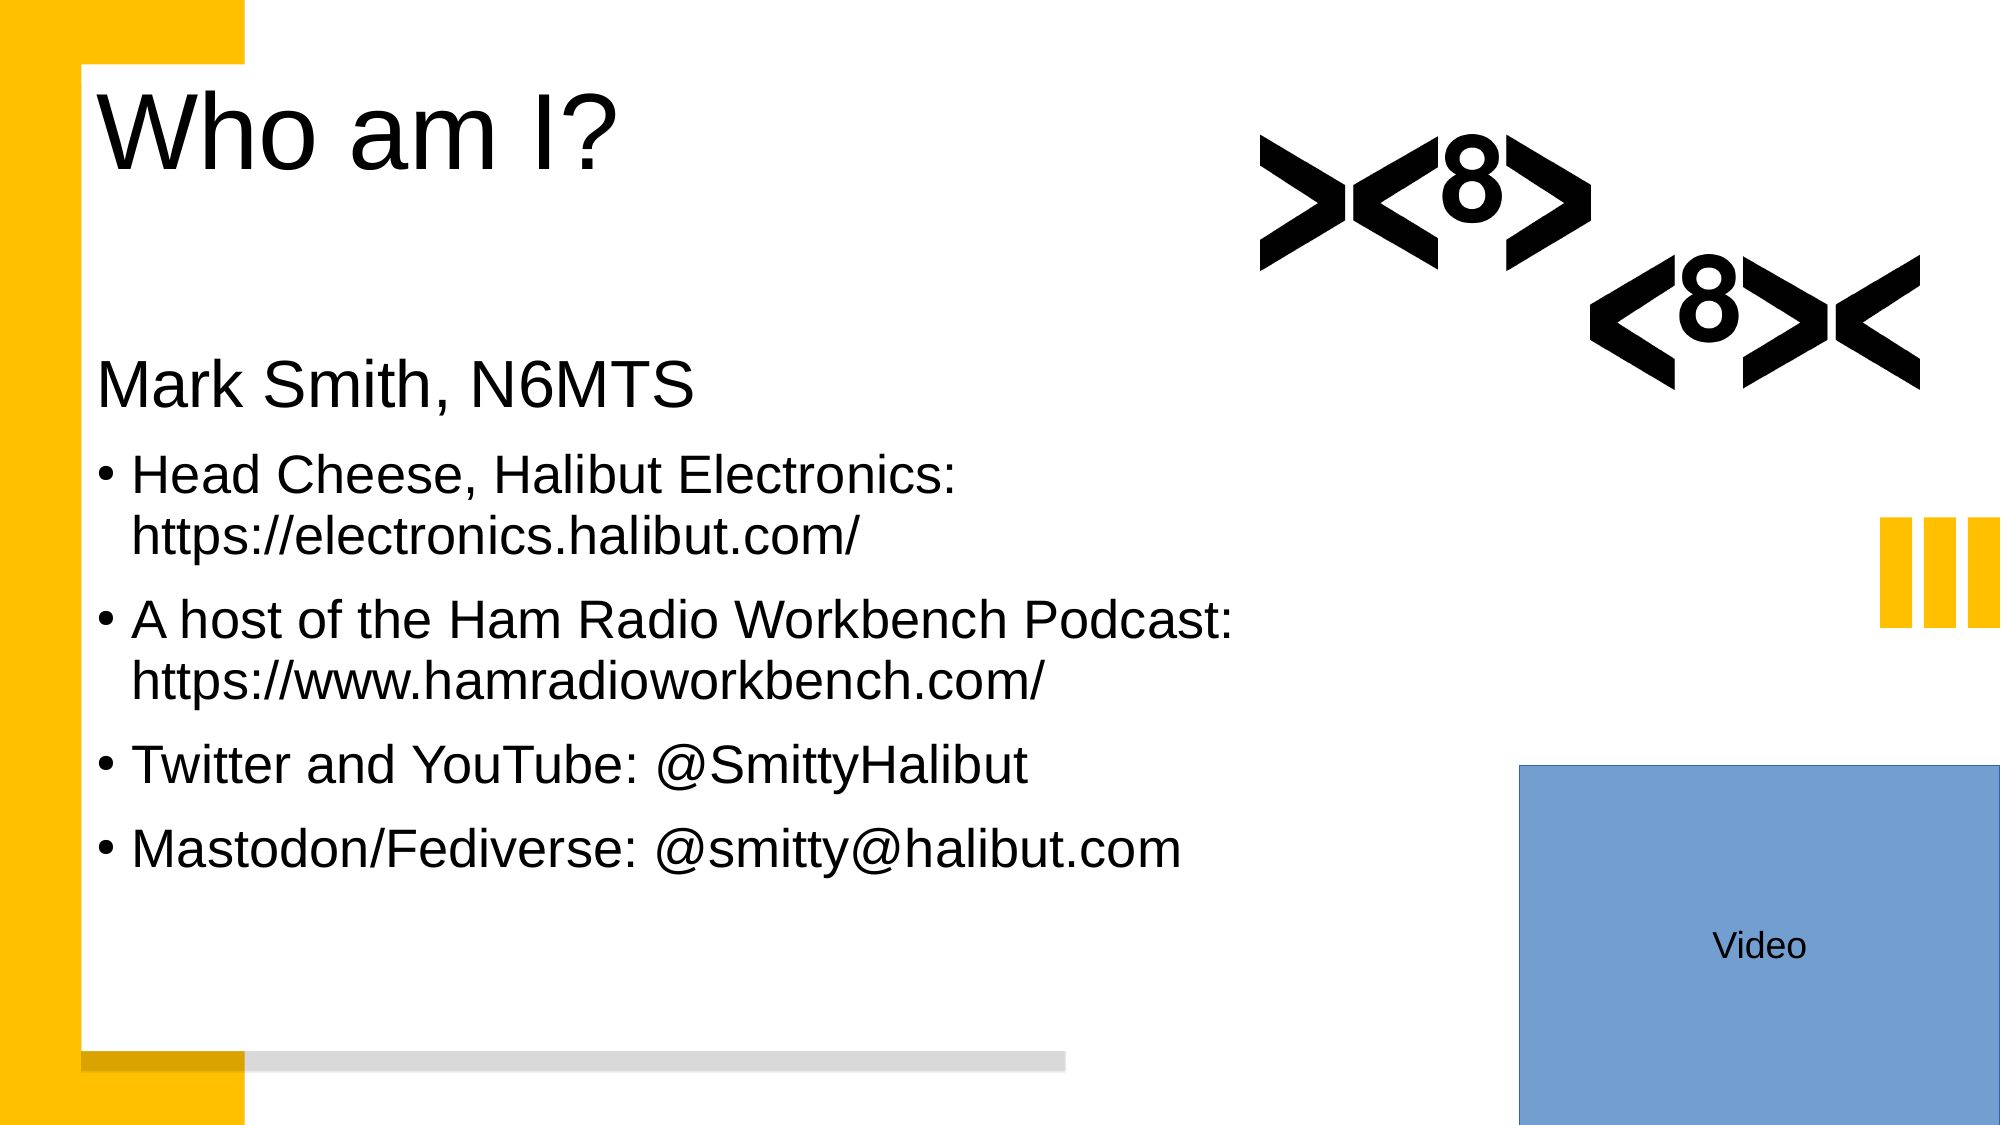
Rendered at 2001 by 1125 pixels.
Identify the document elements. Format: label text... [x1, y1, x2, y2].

text_box Video [1519, 765, 2000, 1125]
text_box [0, 0, 2000, 1125]
picture [1260, 134, 1921, 390]
text_box Who am I? [81, 64, 1921, 201]
text_box Mark Smith, N6MTS Head Cheese, Halibut Electronics: https://electronics.halibut.com/ A host of the Ham Radio Workbench Podcast: https://www.hamradioworkbench.com/ Twitter and YouTube: @SmittyHalibut Mastodon/Fediverse: @smitty@halibut.com [81, 254, 1516, 1036]
